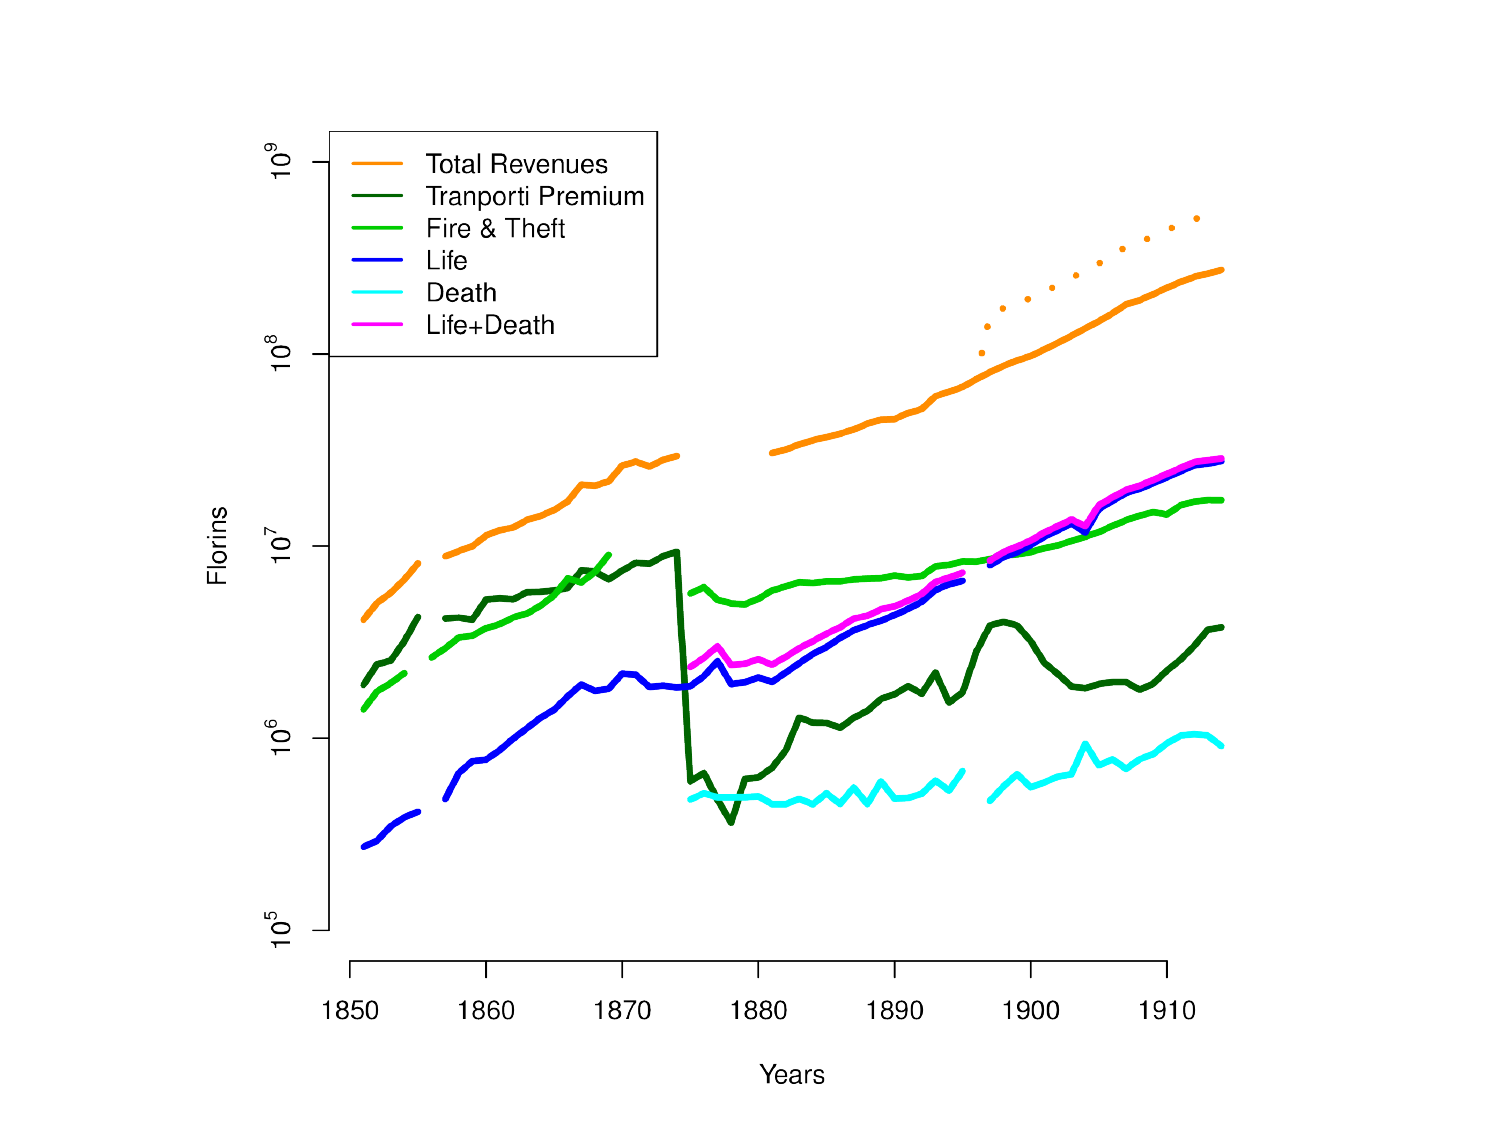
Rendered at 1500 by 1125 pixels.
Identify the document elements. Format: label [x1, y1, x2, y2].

picture [197, 0, 1323, 1125]
